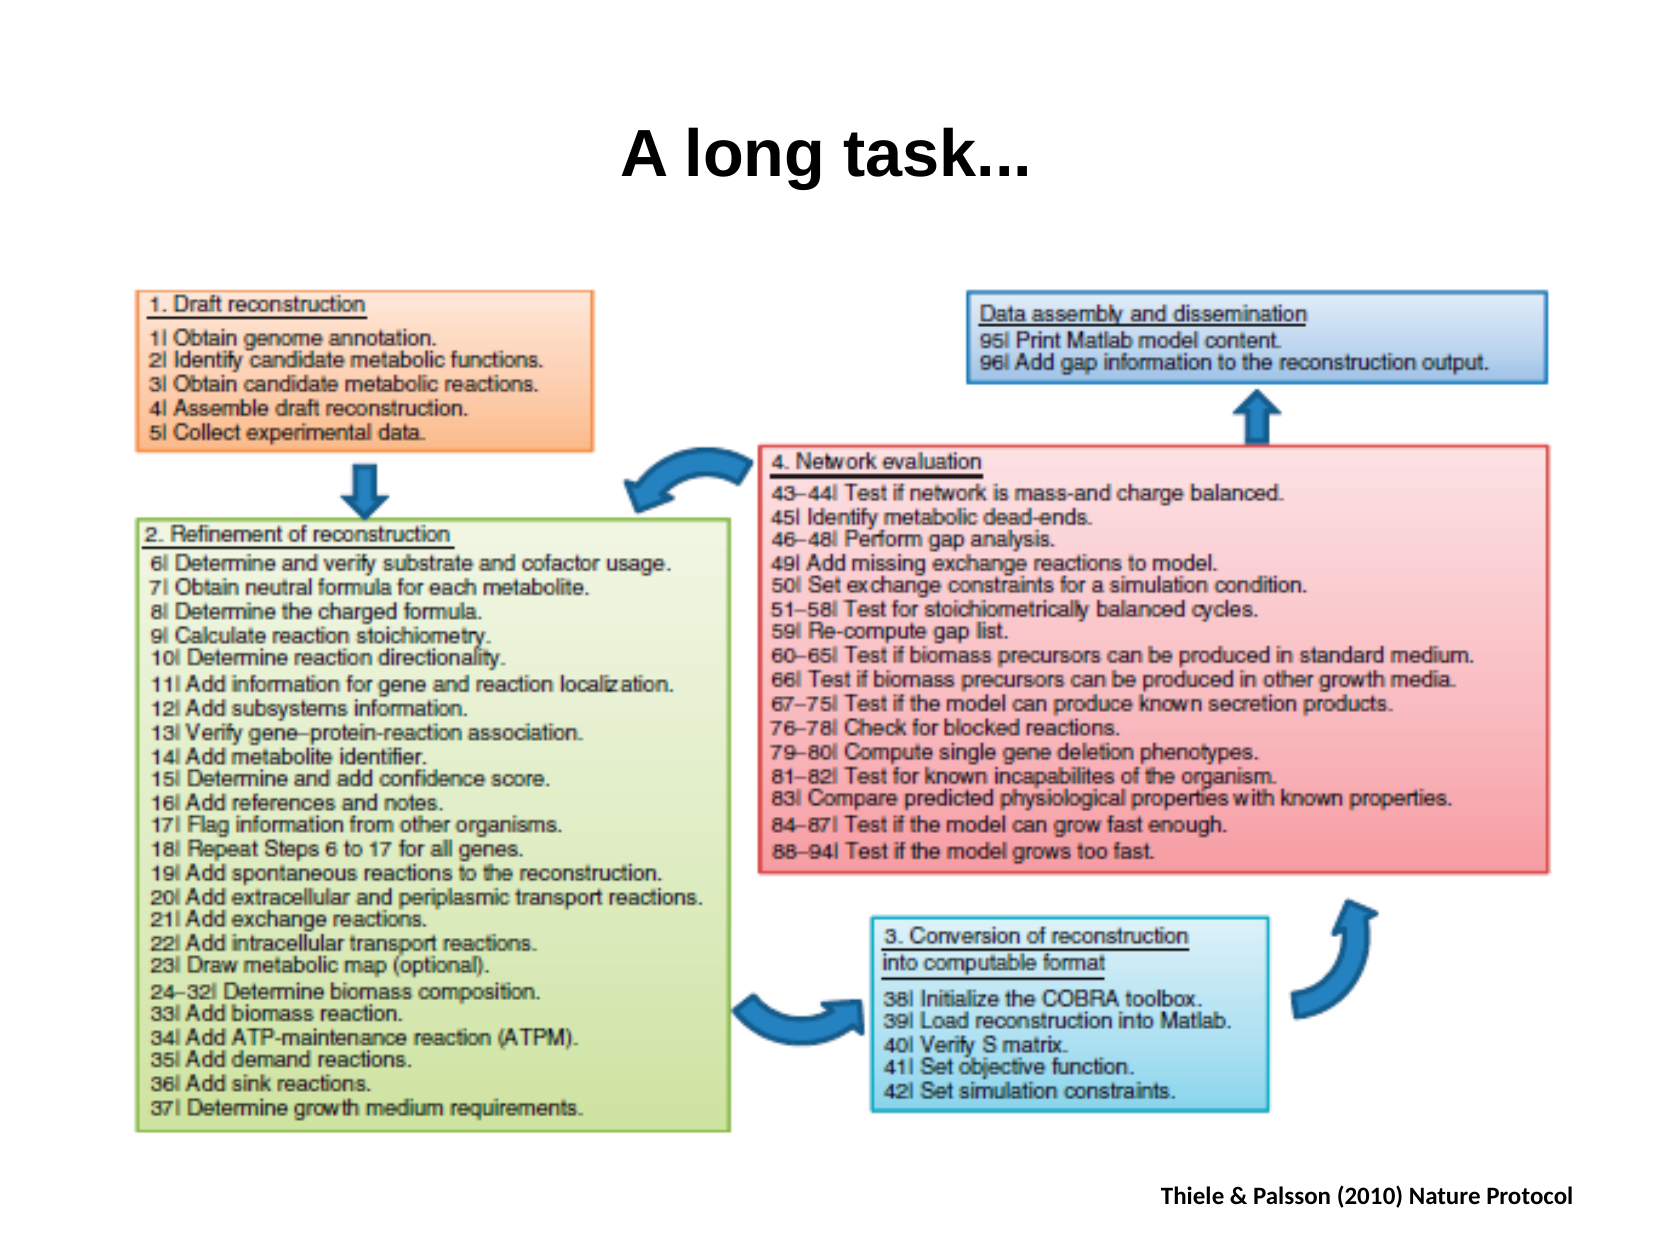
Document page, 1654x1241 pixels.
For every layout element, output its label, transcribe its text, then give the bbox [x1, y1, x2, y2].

picture [94, 235, 1595, 1146]
title A long task... [82, 49, 1571, 257]
text_box Thiele & Palsson (2010) Nature Protocol [1146, 1171, 1590, 1217]
